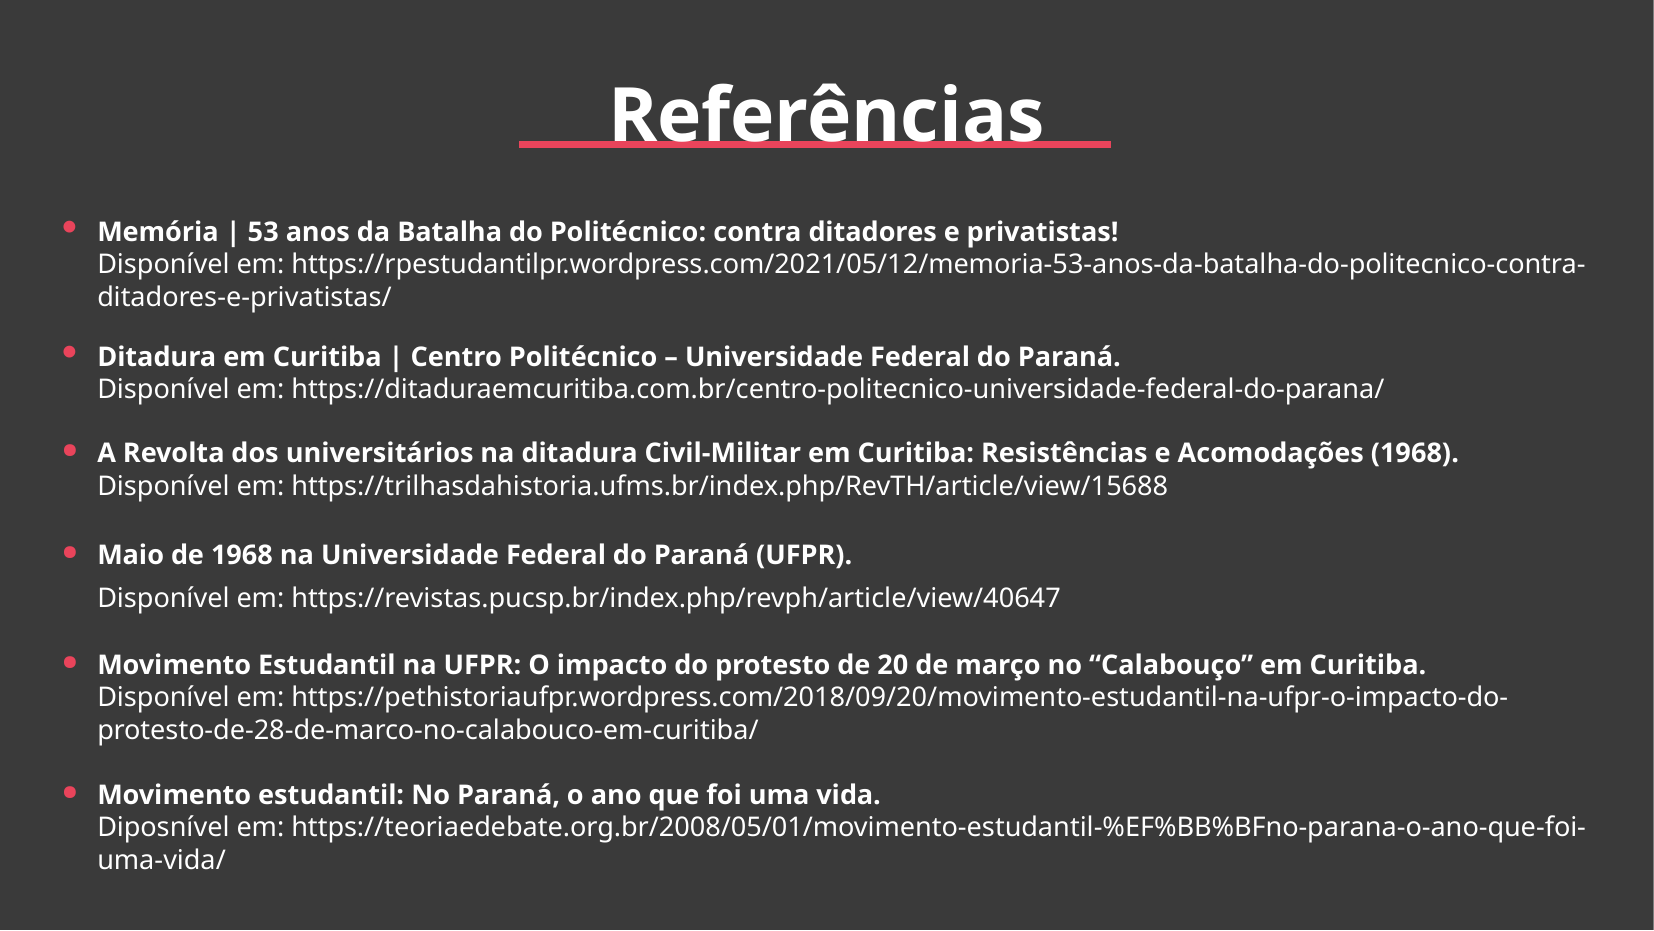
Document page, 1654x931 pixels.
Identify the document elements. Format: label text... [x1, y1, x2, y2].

text_box Memória | 53 anos da Batalha do Politécnico: contra ditadores e privatistas! Disponível em: https://rpestudantilpr.wordpress.com/2021/05/12/memoria-53-anos-da-batalha-do-politecnico-contra-ditadores-e-privatistas/ Ditadura em Curitiba | Centro Politécnico – Universidade Federal do Paraná. Disponível em: https://ditaduraemcuritiba.com.br/centro-politecnico-universidade-federal-do-parana/ A Revolta dos universitários na ditadura Civil-Militar em Curitiba: Resistências e Acomodações (1968). Disponível em: https://trilhasdahistoria.ufms.br/index.php/RevTH/article/view/15688 Maio de 1968 na Universidade Federal do Paraná (UFPR). Disponível em: https://revistas.pucsp.br/index.php/revph/article/view/40647 Movimento Estudantil na UFPR: O impacto do protesto de 20 de março no “Calabouço” em Curitiba. Disponível em: https://pethistoriaufpr.wordpress.com/2018/09/20/movimento-estudantil-na-ufpr-o-impacto-do-protesto-de-28-de-marco-no-calabouco-em-curitiba/ Movimento estudantil: No Paraná, o ano que foi uma vida. Diposnível em: https://teoriaedebate.org.br/2008/05/01/movimento-estudantil-%EF%BB%BFno-parana-o-ano-que-foi-uma-vida/ [47, 206, 1607, 886]
text_box Referências [88, 58, 1565, 178]
